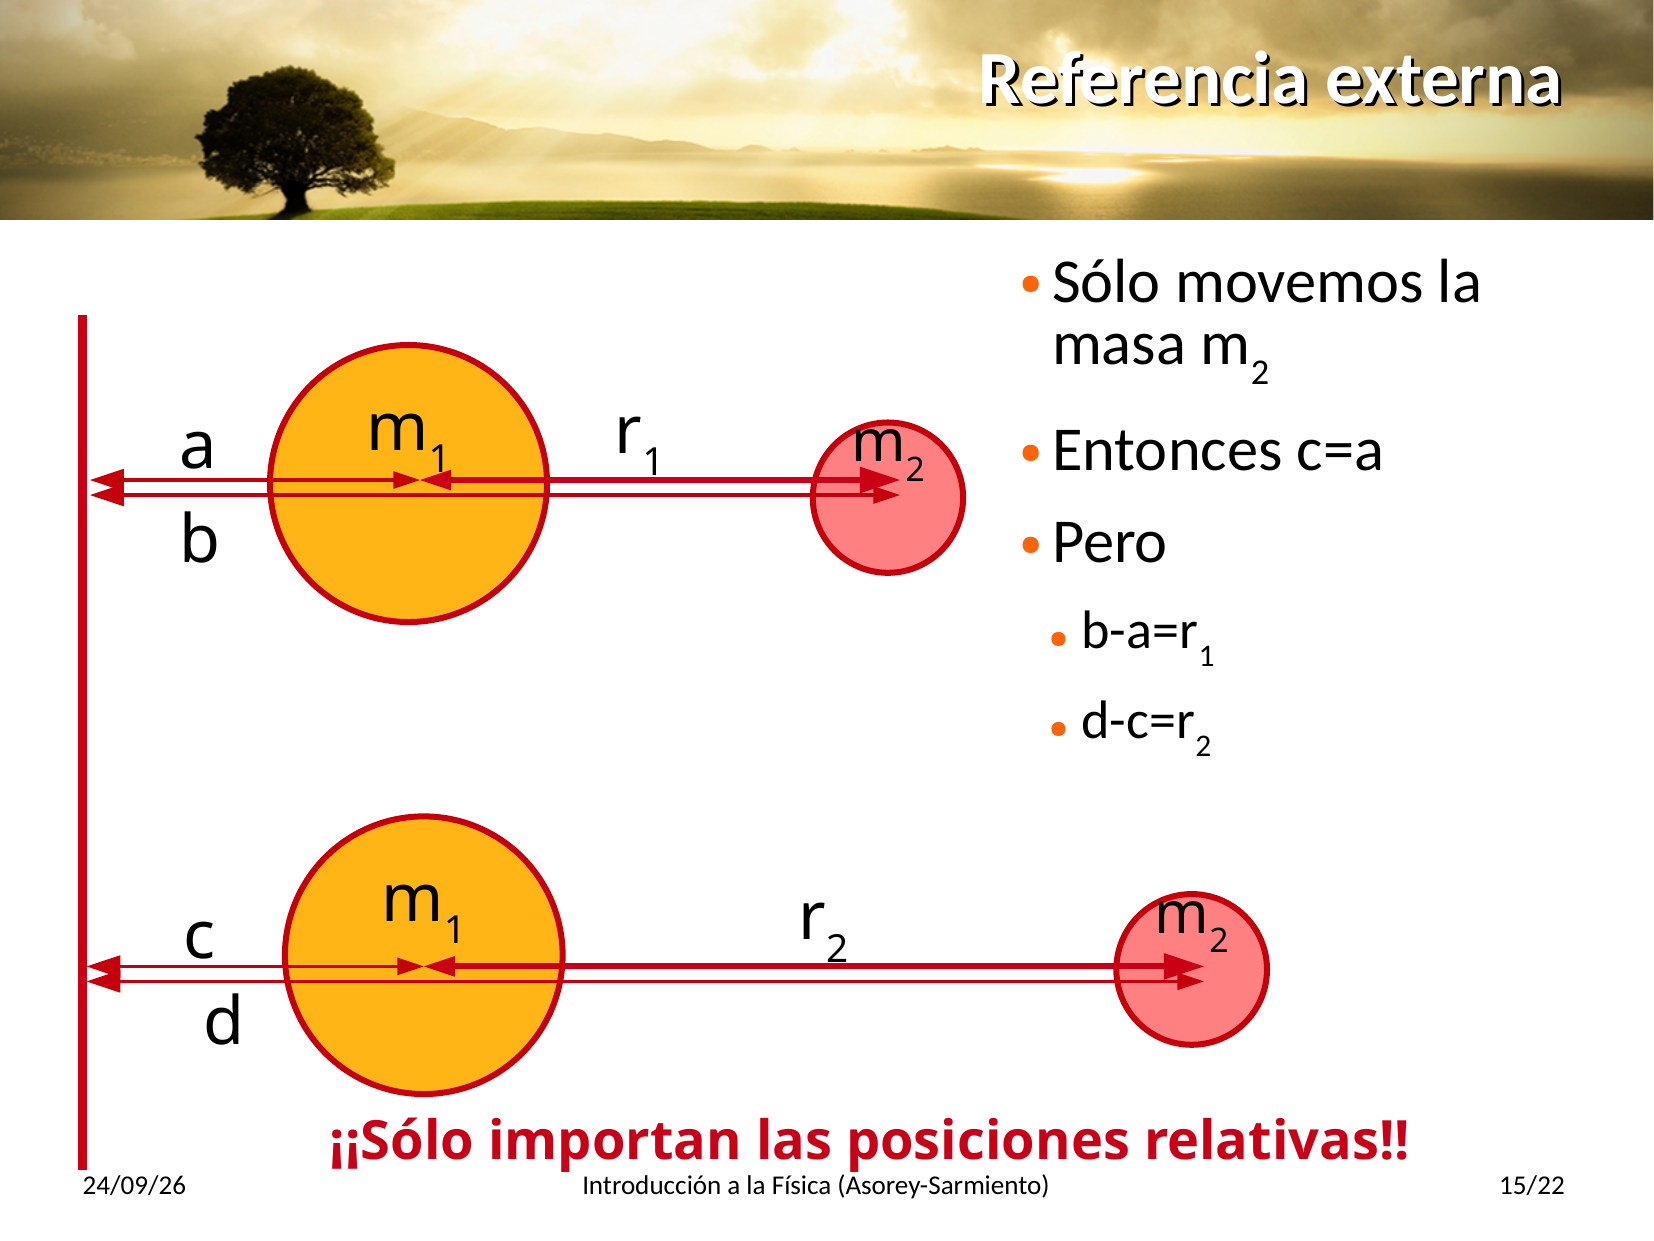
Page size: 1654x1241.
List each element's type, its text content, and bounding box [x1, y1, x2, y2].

text_box m2 [1167, 976, 1177, 980]
text_box m2 [812, 483, 859, 493]
text_box r2 [783, 861, 934, 977]
text_box d [188, 966, 284, 1069]
list Sólo movemos la masa m2 Entonces c=a Pero b-a=r1 d-c=r2 [990, 255, 1571, 1074]
text_box a [165, 390, 261, 483]
text_box m1 [270, 481, 548, 493]
text_box m1 [270, 497, 547, 623]
text_box m1 [287, 983, 560, 1094]
text_box c [168, 879, 264, 982]
text_box r1 [600, 375, 751, 491]
picture [0, 0, 1654, 220]
list Sólo movemos la masa m2 Entonces c=a Pero b-a=r1 d-c=r2 [990, 969, 1116, 980]
text_box m1 [284, 816, 563, 966]
text_box m2 [1116, 894, 1268, 1045]
text_box b [165, 483, 261, 586]
text_box m2 [812, 422, 964, 573]
text_box m1 [285, 967, 562, 980]
text_box m2 [1116, 969, 1163, 980]
text_box ¡¡Sólo importan las posiciones relativas!! [315, 1094, 1651, 1200]
title Referencia externa [75, 19, 1564, 151]
text_box m1 [270, 345, 547, 479]
